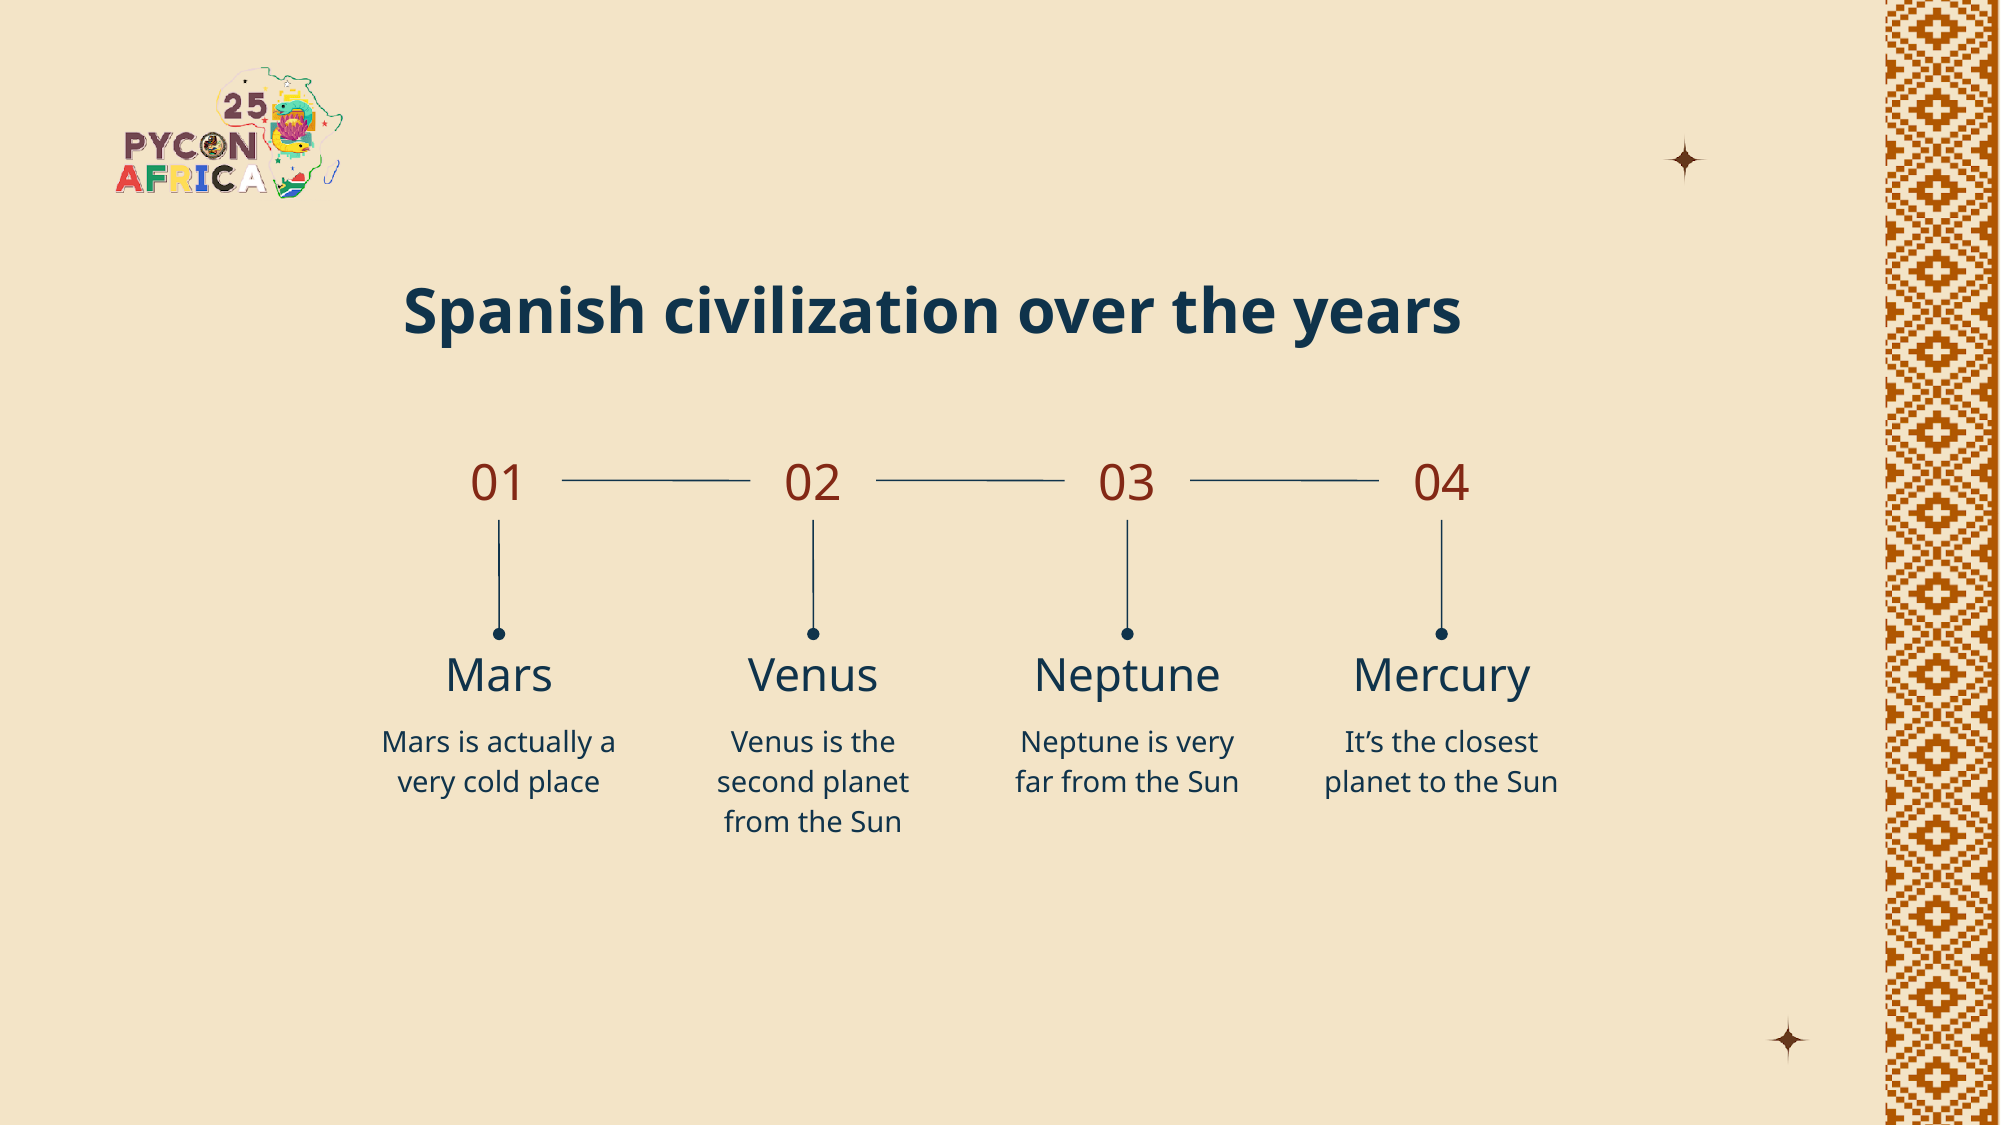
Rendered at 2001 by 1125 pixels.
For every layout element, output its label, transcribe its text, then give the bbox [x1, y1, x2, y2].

text_box Neptune is very far from the Sun [984, 716, 1271, 815]
text_box Mercury [1298, 634, 1585, 716]
picture [0, 0, 2001, 1125]
text_box Venus [669, 634, 957, 716]
text_box Spanish civilization over the years [298, 255, 1569, 350]
text_box 03 [1064, 441, 1191, 520]
text_box Venus is the second planet from the Sun [669, 716, 957, 815]
text_box 04 [1378, 441, 1505, 520]
text_box Neptune [984, 634, 1271, 716]
text_box Mars is actually a very cold place [355, 716, 643, 815]
text_box 01 [436, 441, 562, 520]
text_box Mars [355, 634, 643, 716]
text_box It’s the closest planet to the Sun [1298, 716, 1585, 815]
text_box 02 [750, 441, 876, 520]
